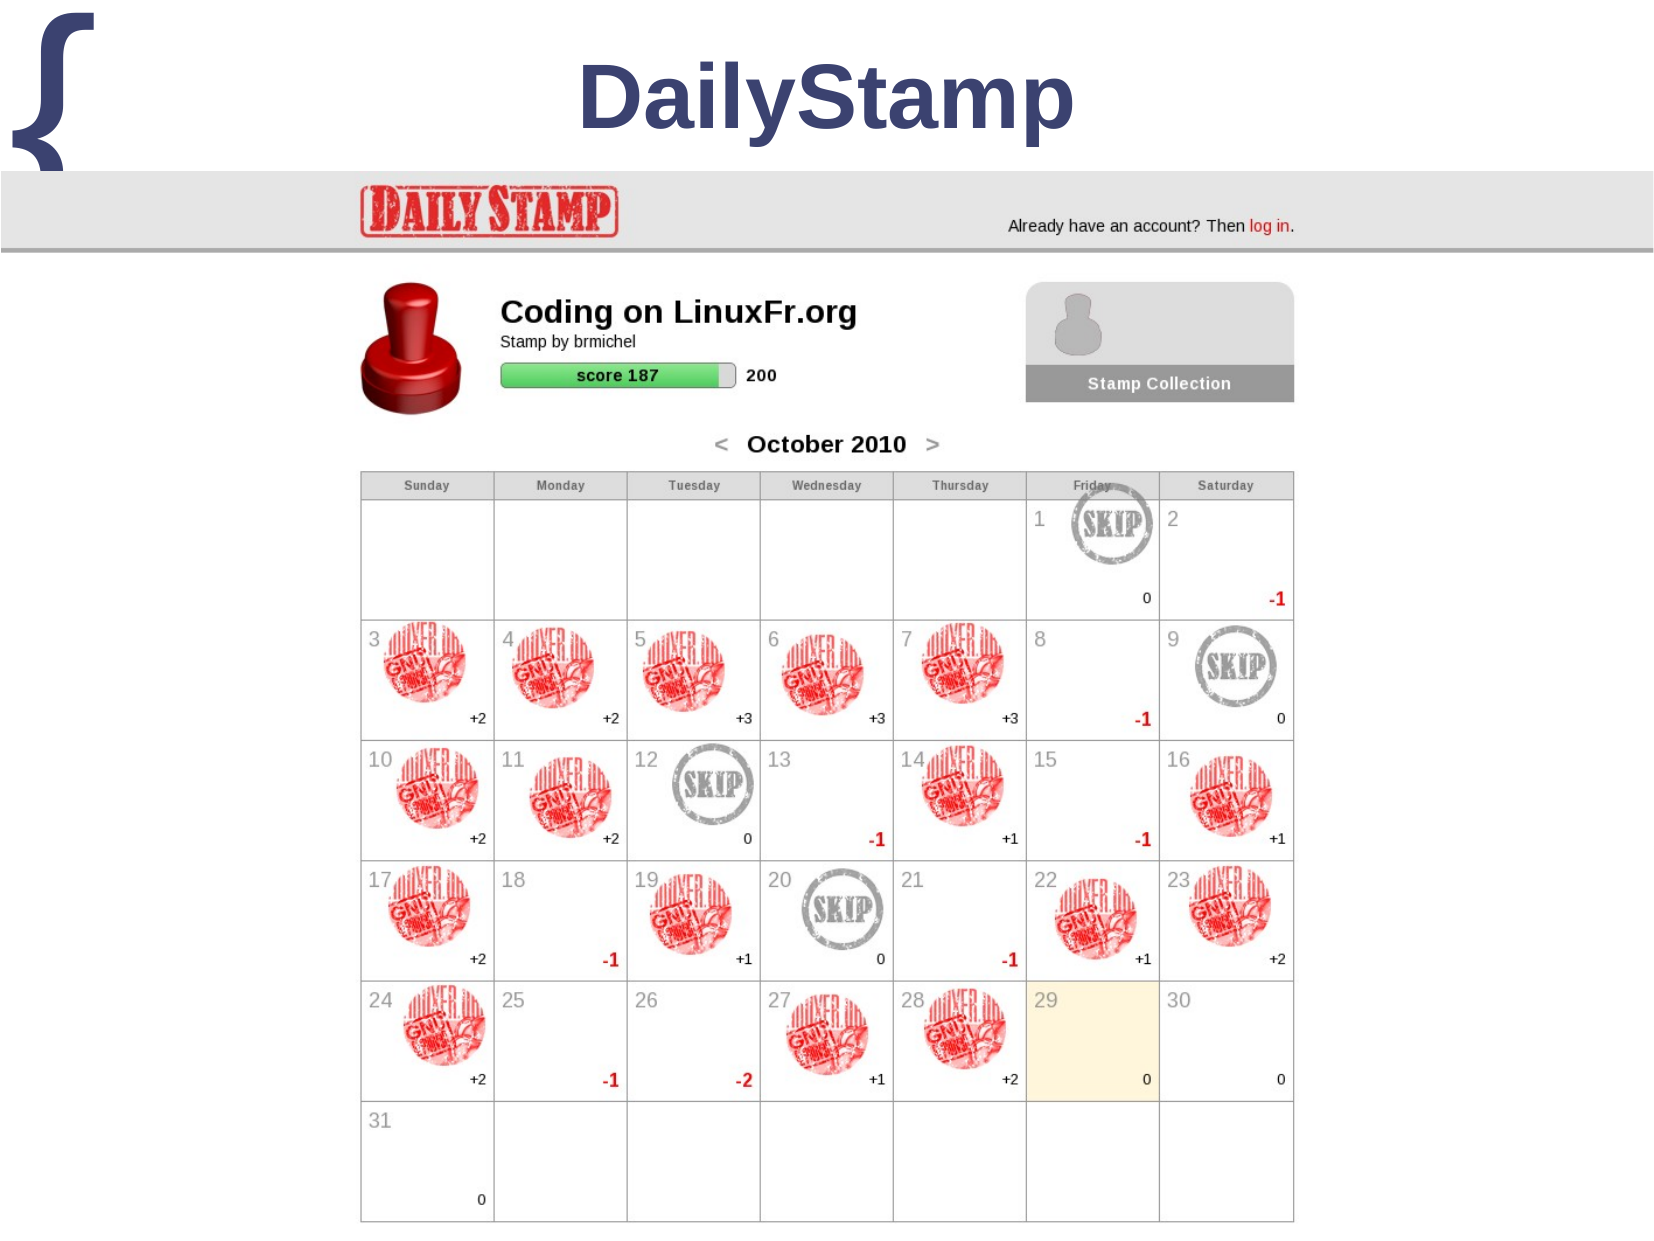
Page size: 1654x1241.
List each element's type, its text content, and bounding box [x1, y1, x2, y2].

picture [1, 171, 1654, 1241]
title DailyStamp [82, 45, 1571, 148]
